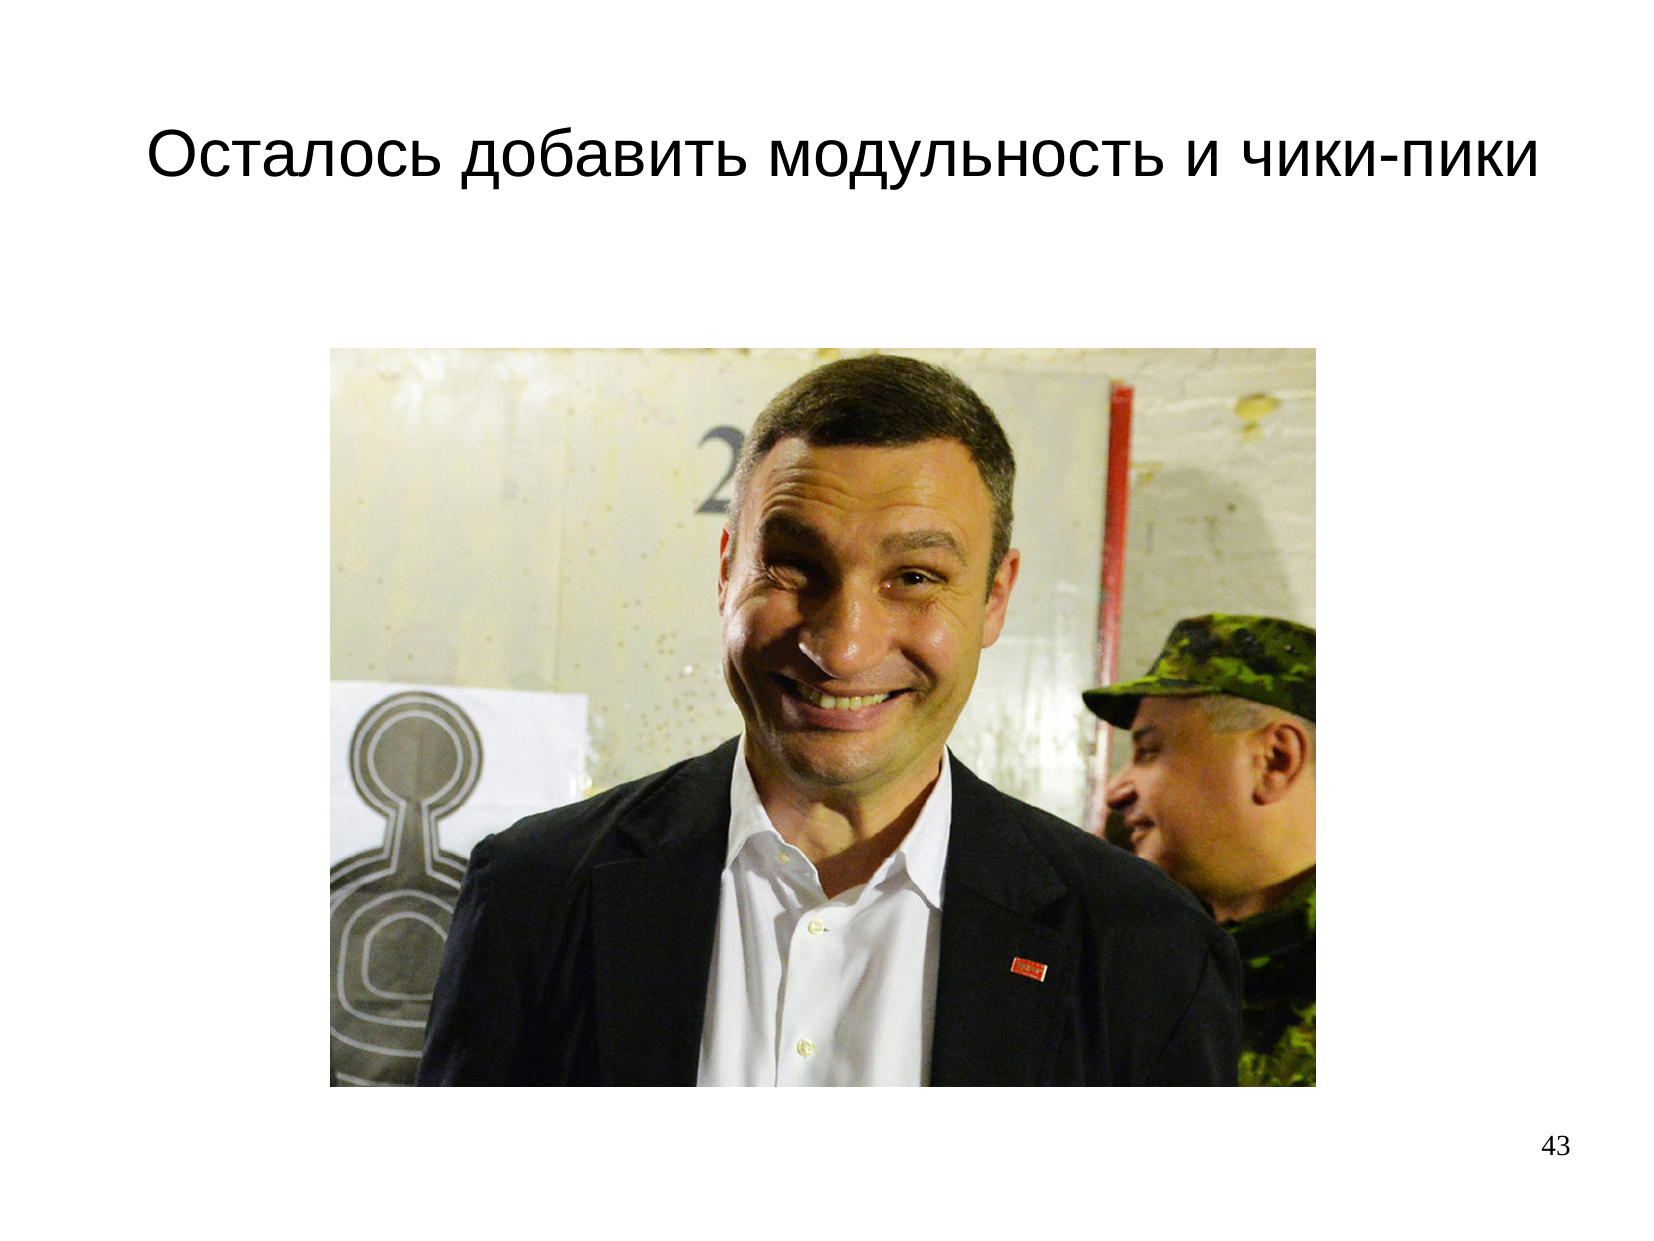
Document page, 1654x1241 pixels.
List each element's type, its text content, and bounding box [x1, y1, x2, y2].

picture [330, 348, 1316, 1087]
title Осталось добавить модульность и чики-пики [82, 49, 1571, 257]
